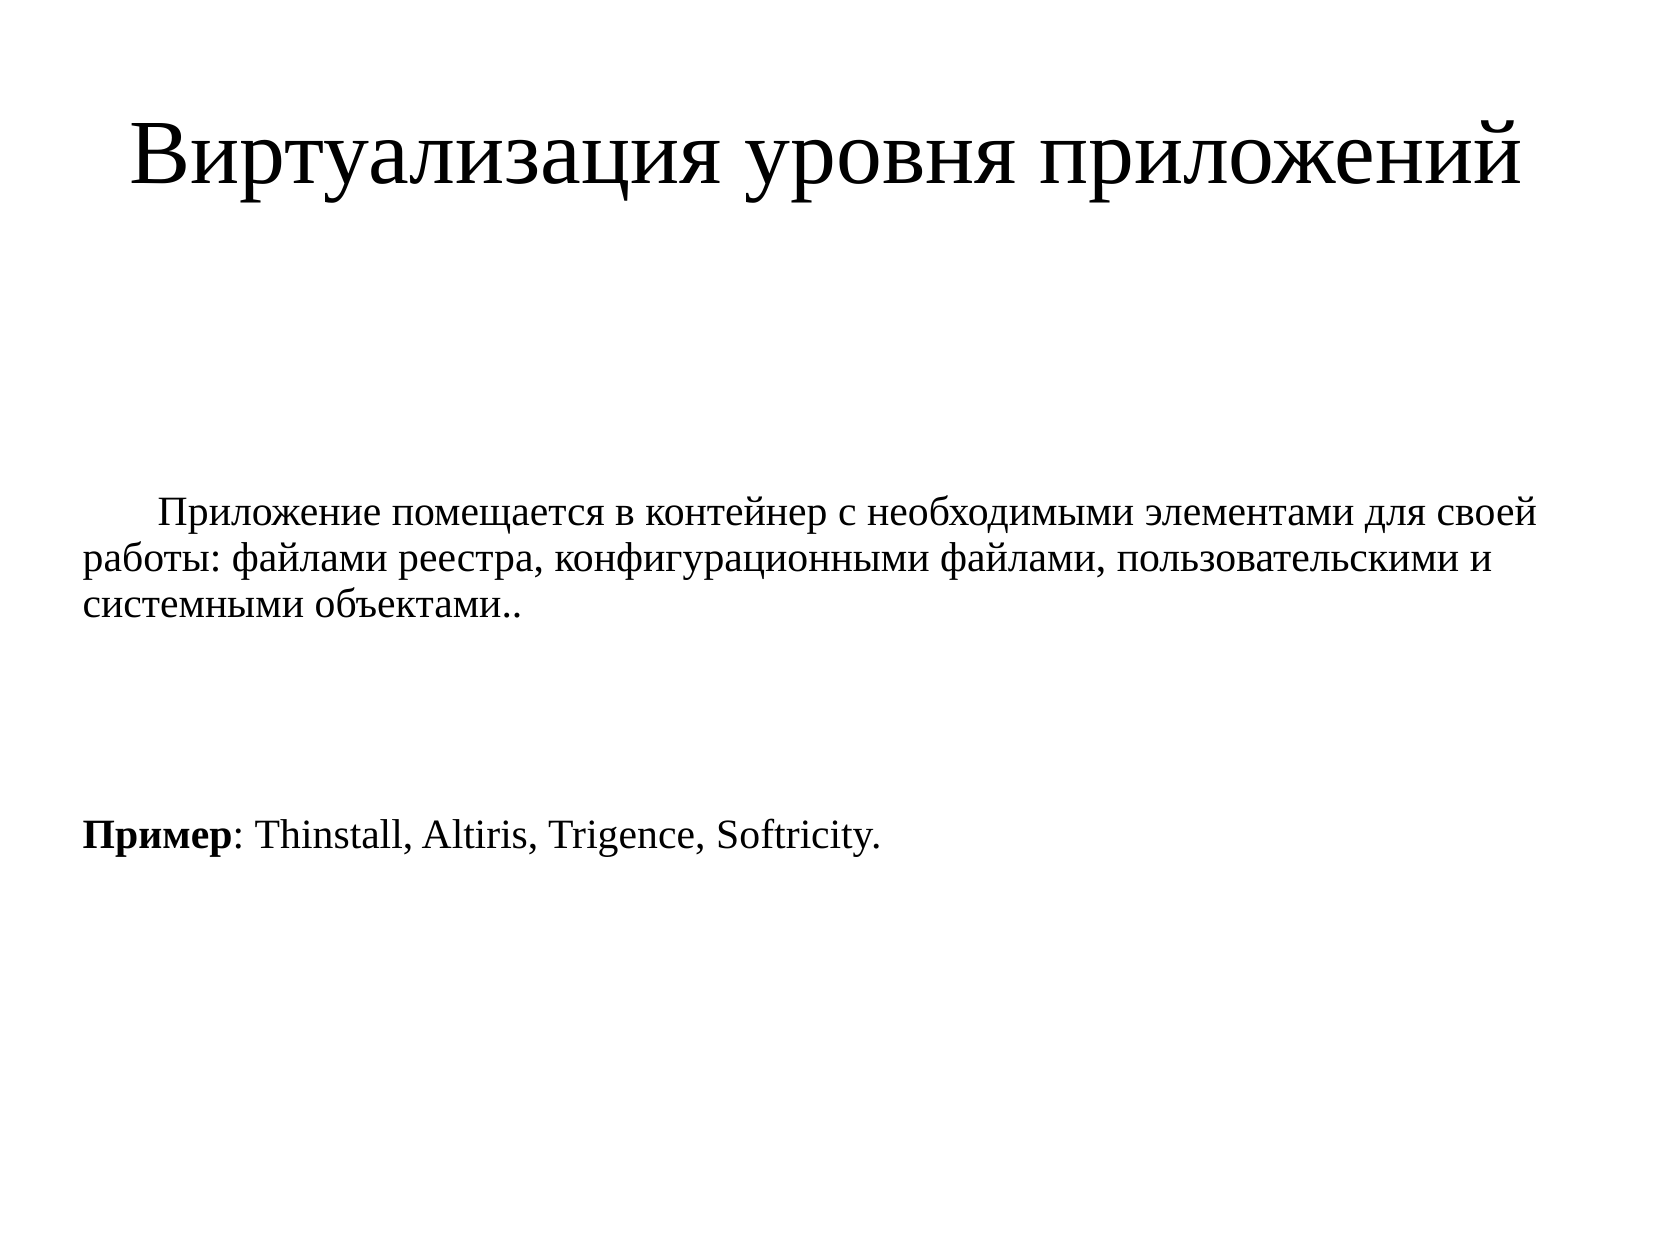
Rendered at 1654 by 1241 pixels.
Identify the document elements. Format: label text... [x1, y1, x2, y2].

subtitle Приложение помещается в контейнер с необходимыми элементами для своей работы: файлами реестра, конфигурационными файлами, пользовательскими и системными объектами.. Пример: Thinstall, Altiris, Trigence, Softricity. [82, 290, 1538, 1010]
title Виртуализация уровня приложений [82, 49, 1571, 257]
